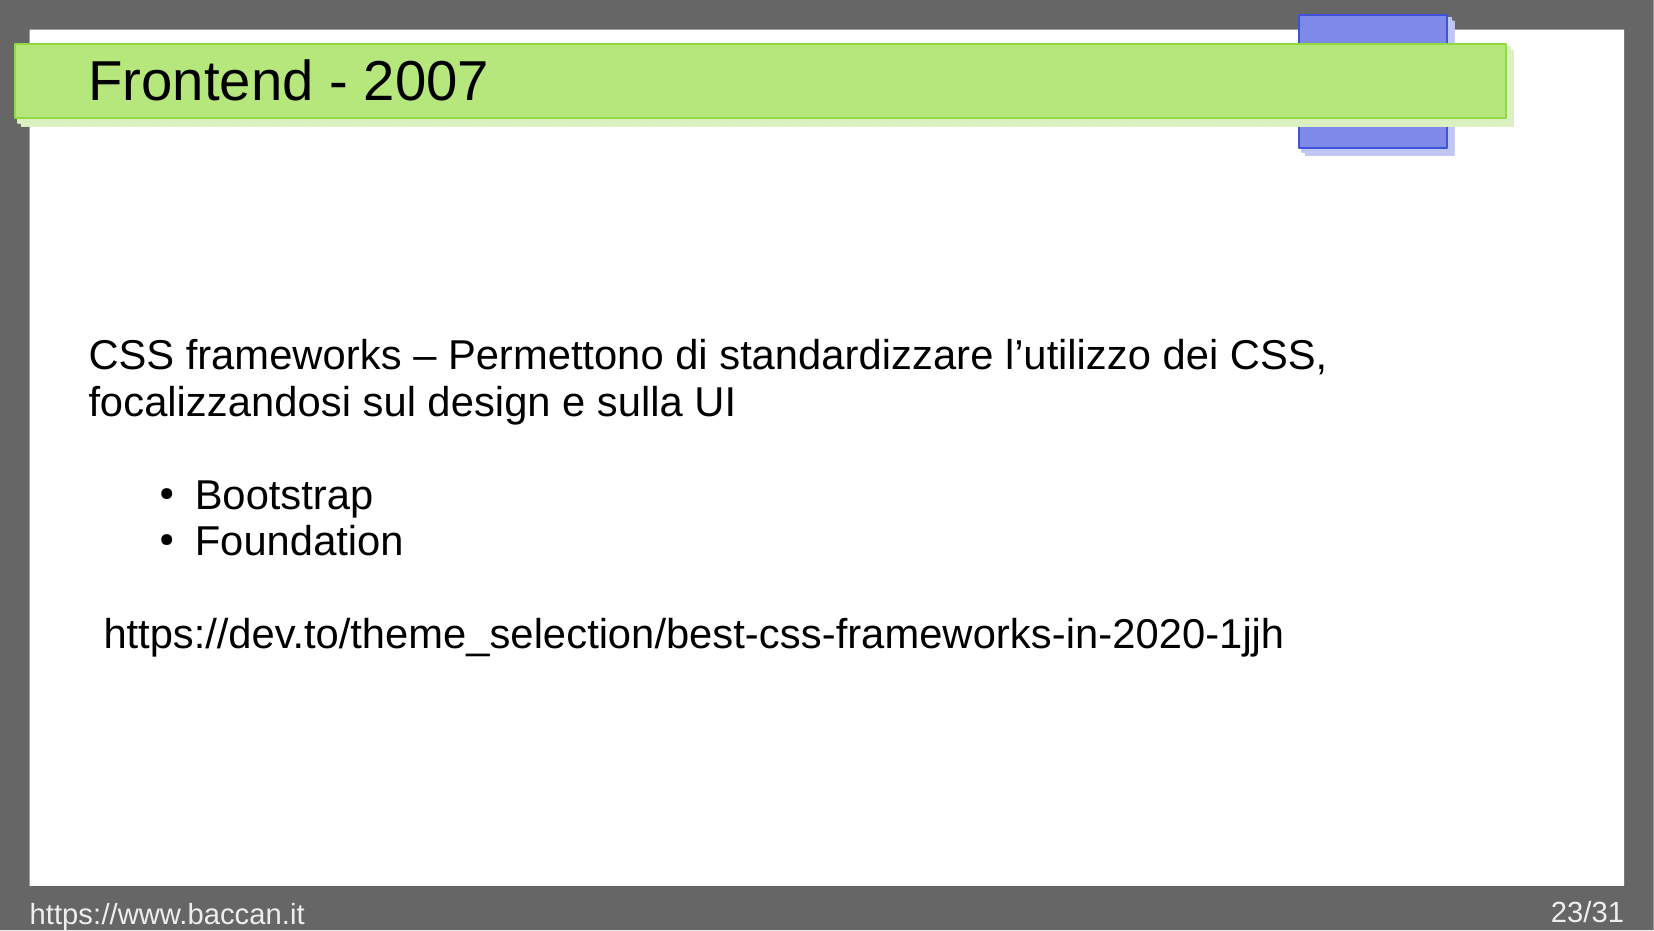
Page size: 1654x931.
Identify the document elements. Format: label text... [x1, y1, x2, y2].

title Frontend - 2007 [88, 44, 1506, 119]
text_box CSS frameworks – Permettono di standardizzare l’utilizzo dei CSS, focalizzandosi sul design e sulla UI Bootstrap Foundation https://dev.to/theme_selection/best-css-frameworks-in-2020-1jjh [88, 169, 1565, 821]
